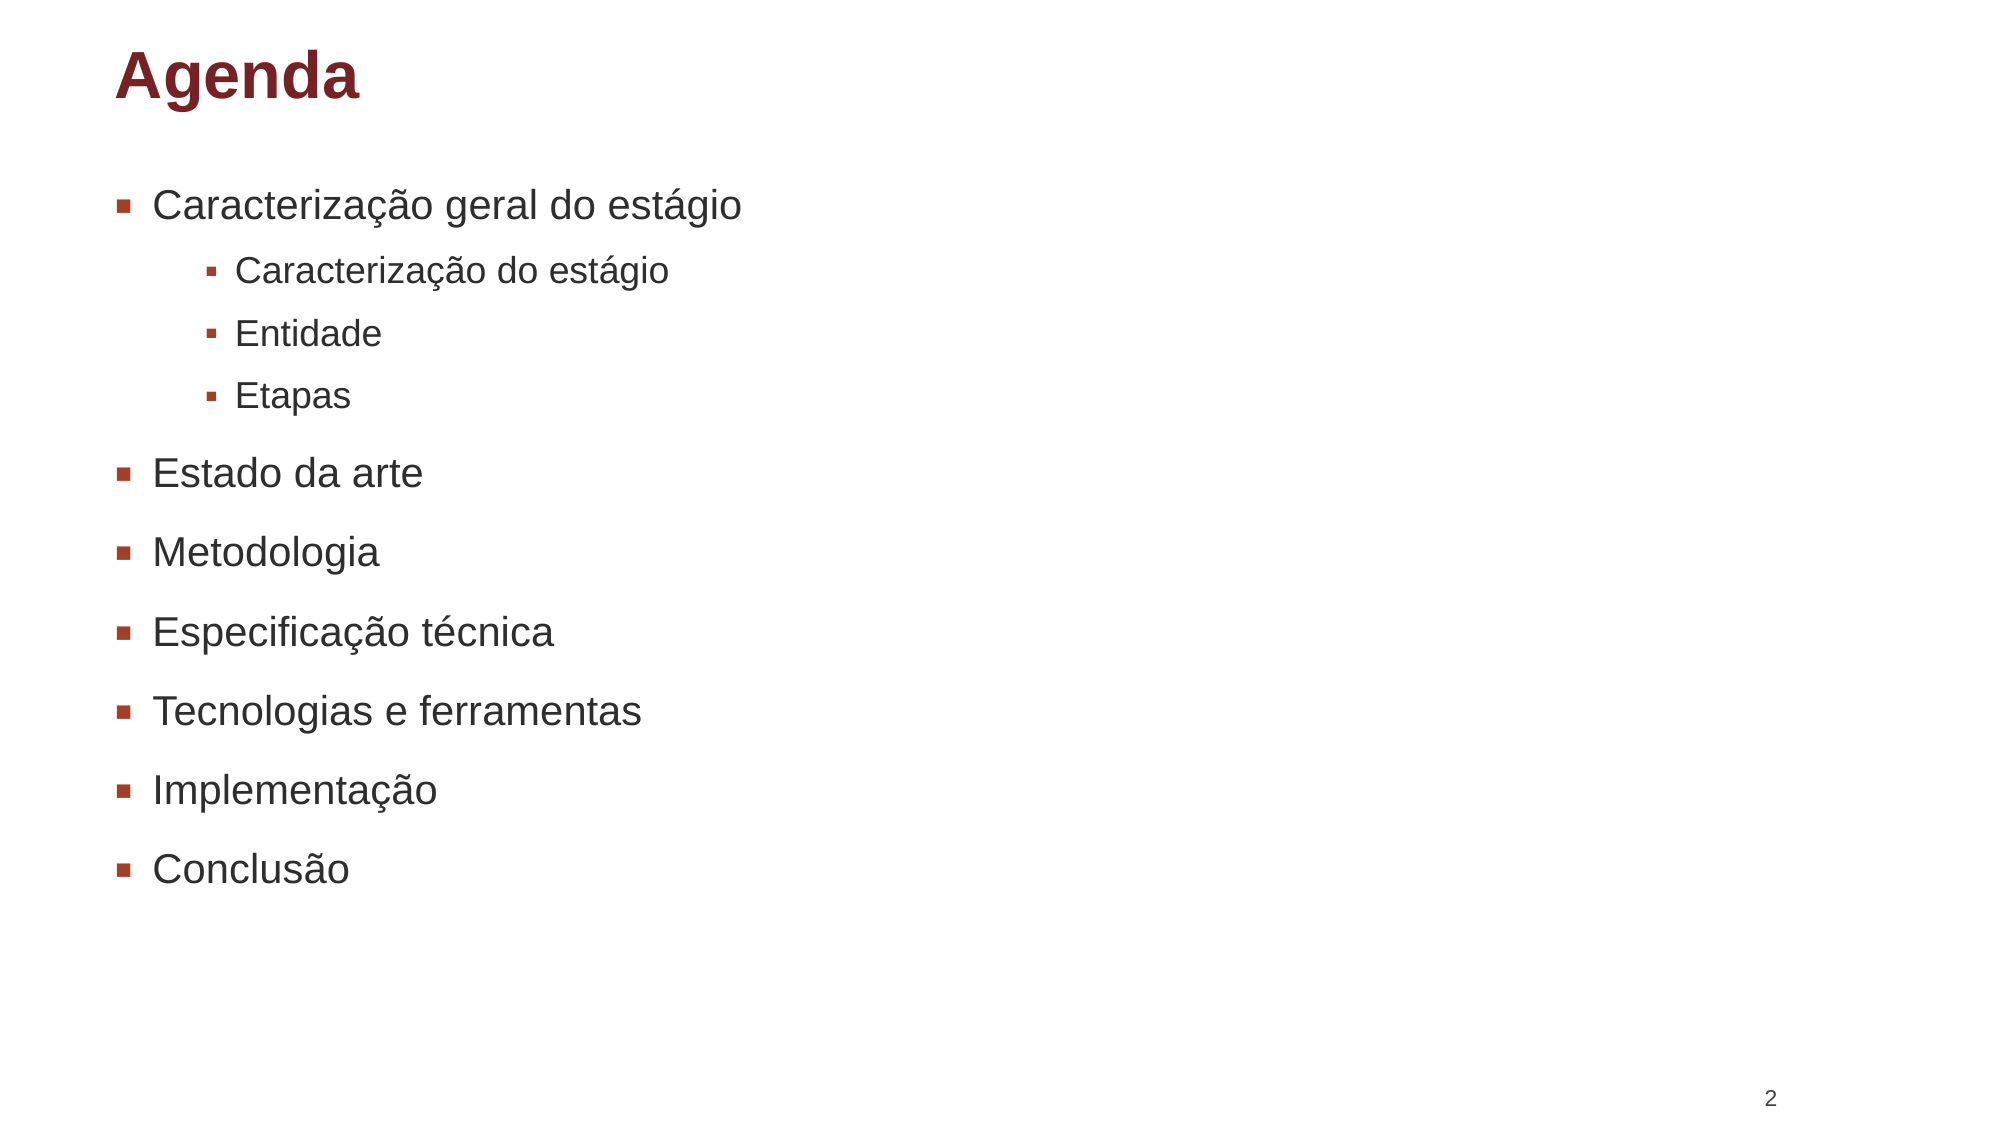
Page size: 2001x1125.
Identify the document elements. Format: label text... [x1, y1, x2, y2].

title Agenda [99, 1, 1901, 121]
list Caracterização geral do estágio Caracterização do estágio Entidade Etapas Estado da arte Metodologia Especificação técnica Tecnologias e ferramentas Implementação Conclusão [99, 179, 1901, 1032]
text_box [1749, 1075, 1901, 1113]
